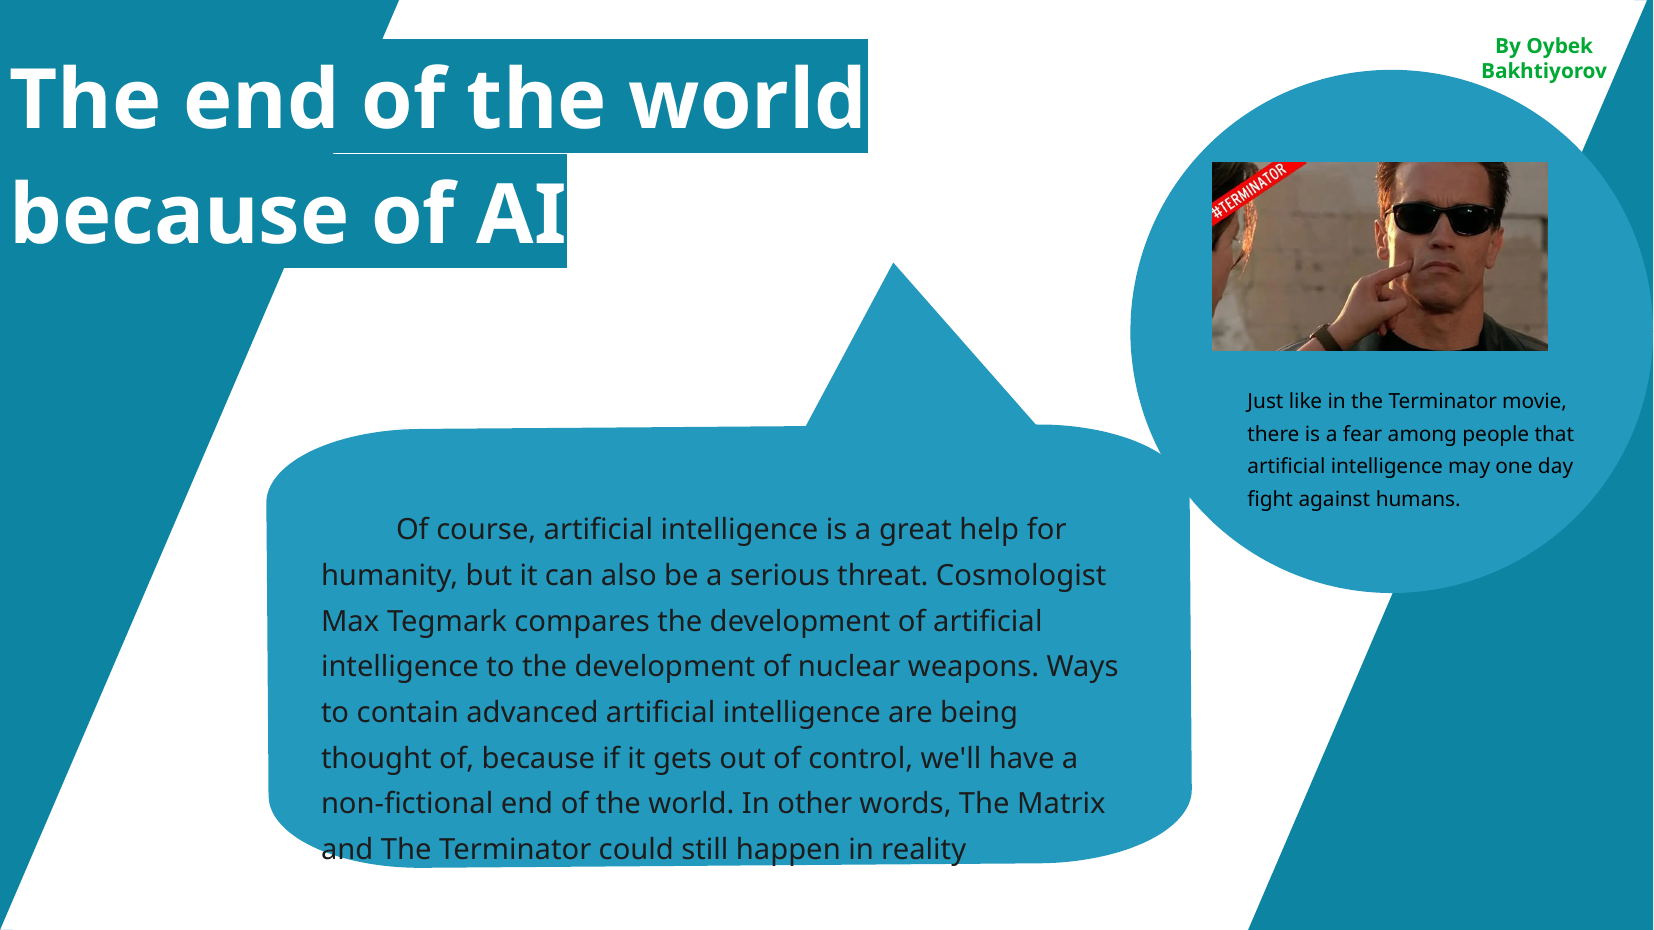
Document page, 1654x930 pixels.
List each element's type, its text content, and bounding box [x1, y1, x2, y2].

picture [1212, 162, 1548, 351]
text_box Just like in the Terminator movie, there is a fear among people that artificial intelligence may one day fight against humans. [1232, 375, 1599, 502]
text_box [793, 845, 802, 857]
title By Oybek Bakhtiyorov [1435, 10, 1654, 104]
text_box Of course, artificial intelligence is a great help for humanity, but it can also be a serious threat. Cosmologist Max Tegmark compares the development of artificial intelligence to the development of nuclear weapons. Ways to contain advanced artificial intelligence are being thought of, because if it gets out of control, we'll have a non-fictional end of the world. In other words, The Matrix and The Terminator could still happen in reality [306, 495, 1149, 822]
text_box [775, 845, 784, 857]
text_box [266, 69, 1654, 868]
title The end of the world because of AI [9, 0, 938, 342]
